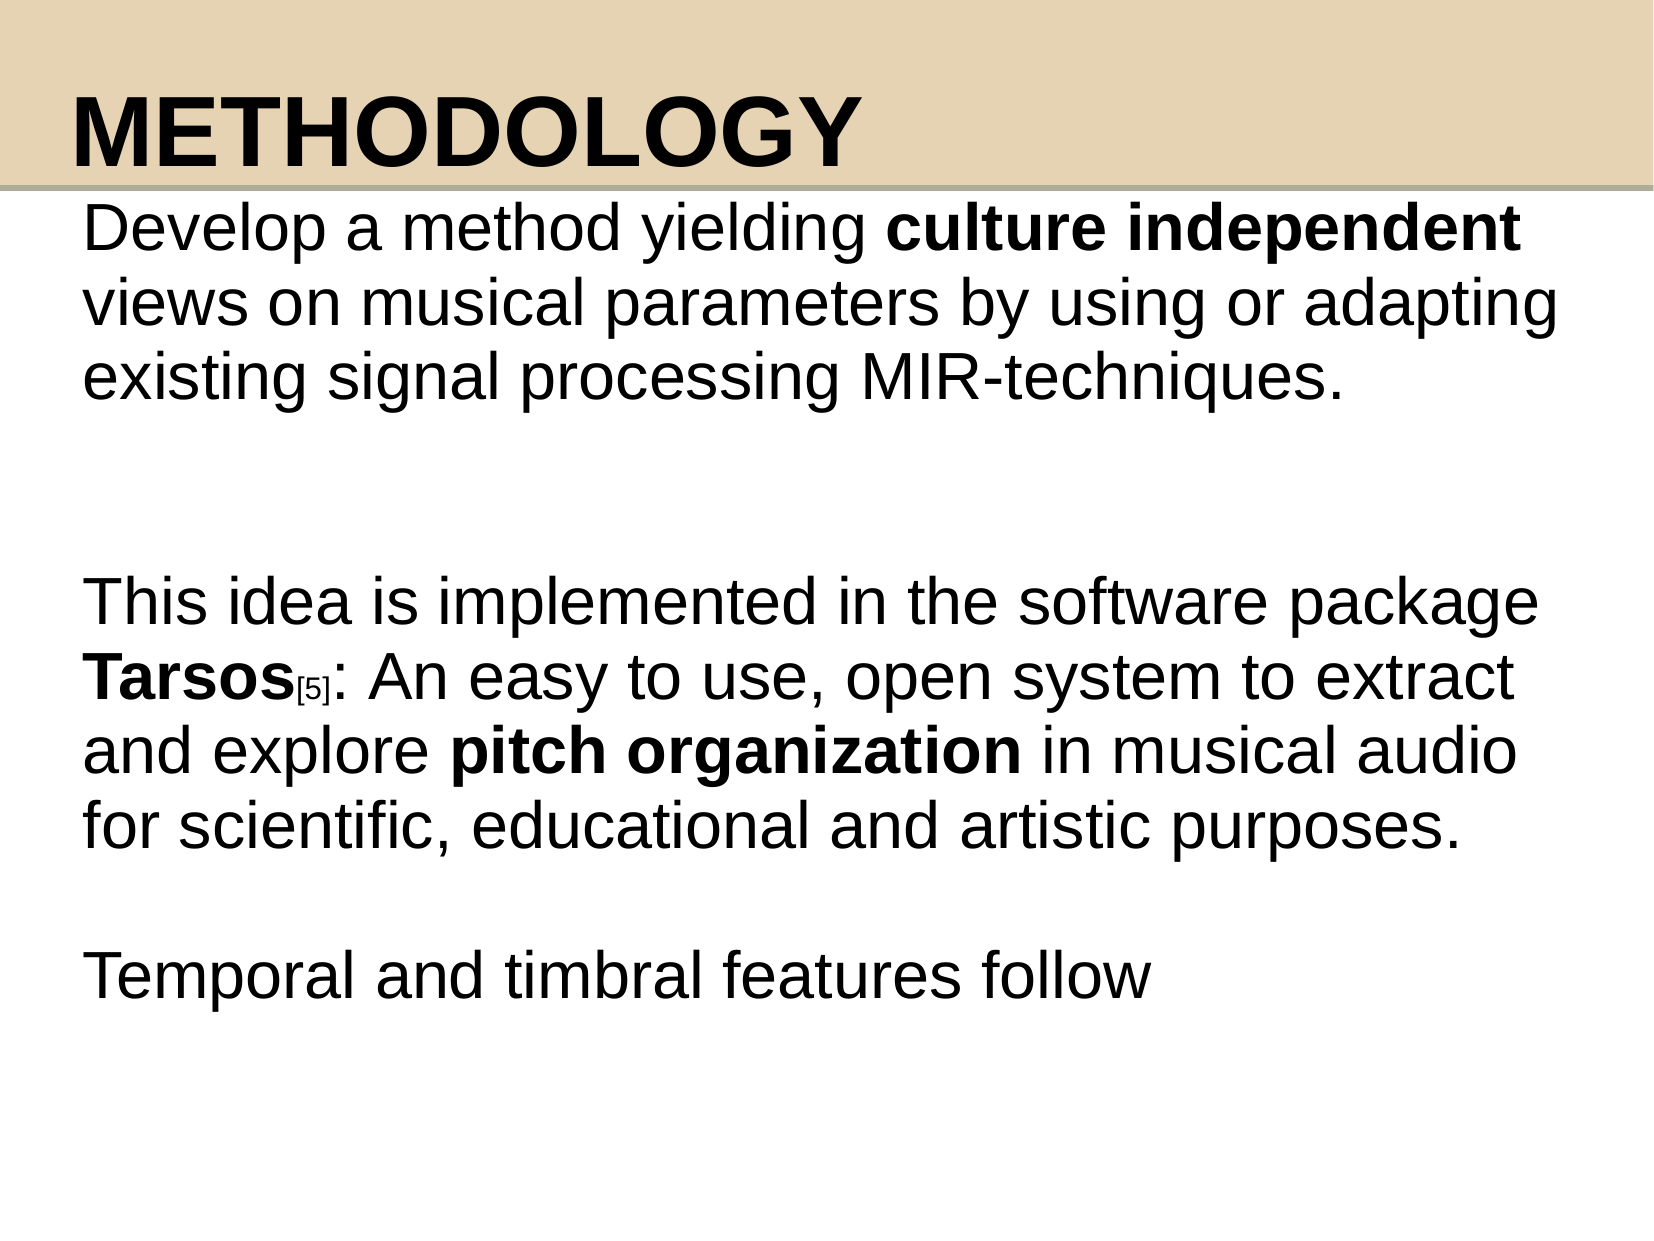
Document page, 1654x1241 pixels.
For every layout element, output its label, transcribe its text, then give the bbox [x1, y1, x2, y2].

subtitle Develop a method yielding culture independent views on musical parameters by using or adapting existing signal processing MIR-techniques. This idea is implemented in the software package Tarsos[5]: An easy to use, open system to extract and explore pitch organization in musical audio for scientific, educational and artistic purposes. Temporal and timbral features follow [82, 213, 1571, 1186]
title METHODOLOGY [0, 0, 1654, 188]
